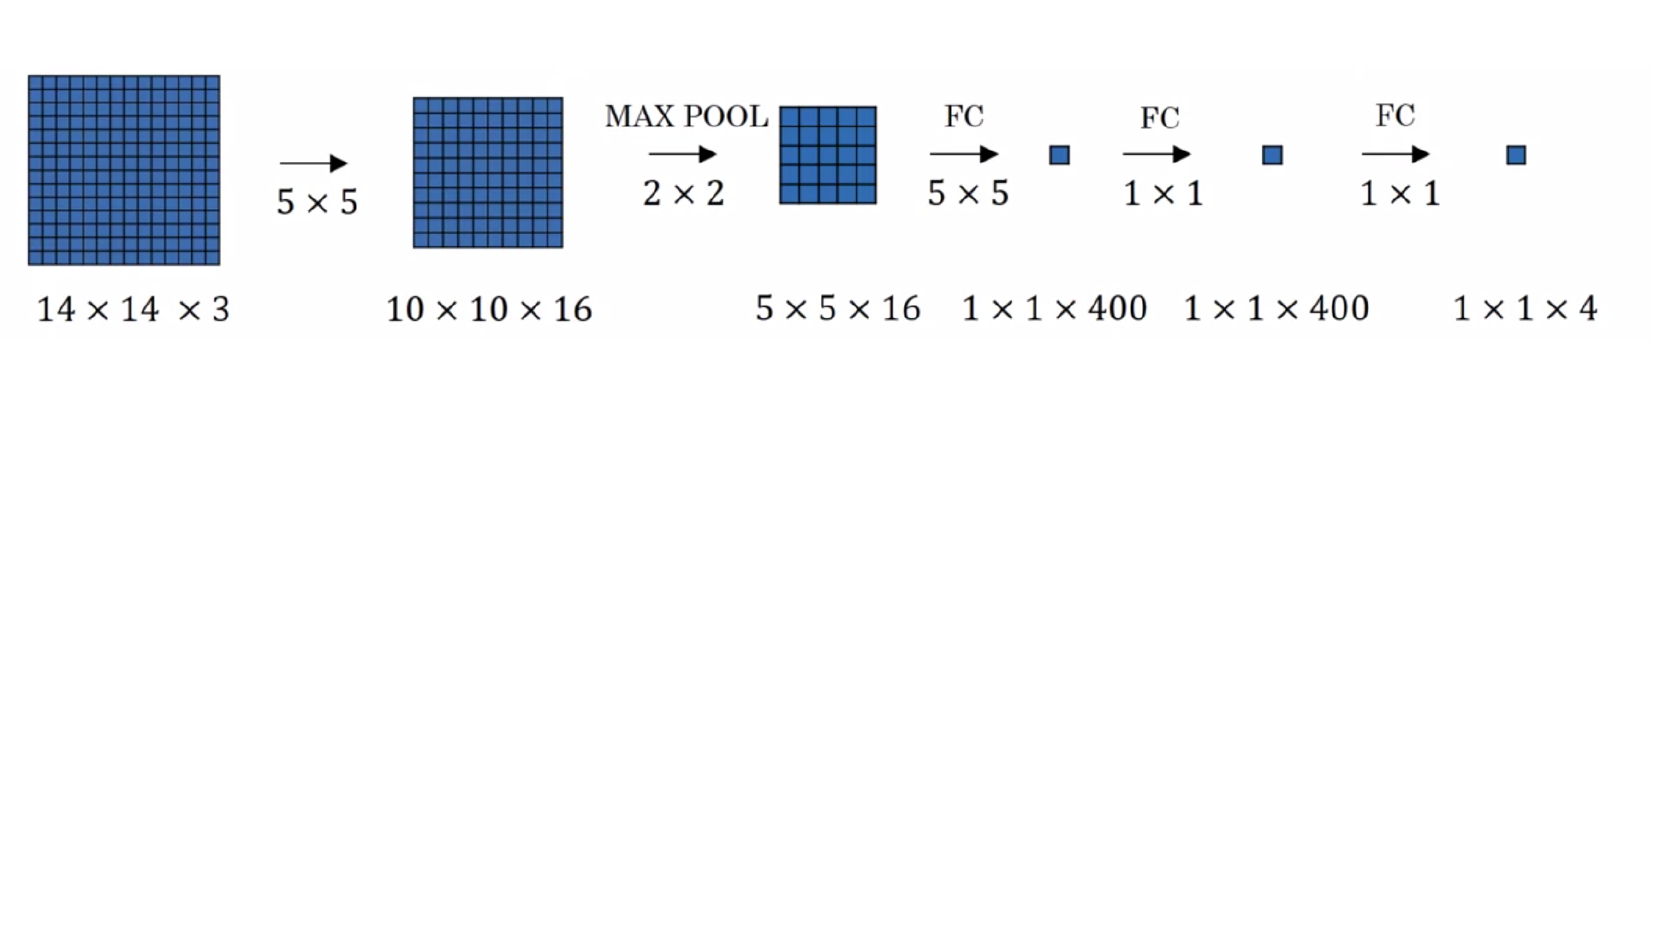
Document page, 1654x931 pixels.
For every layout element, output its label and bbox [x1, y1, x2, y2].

picture [0, 67, 1654, 342]
